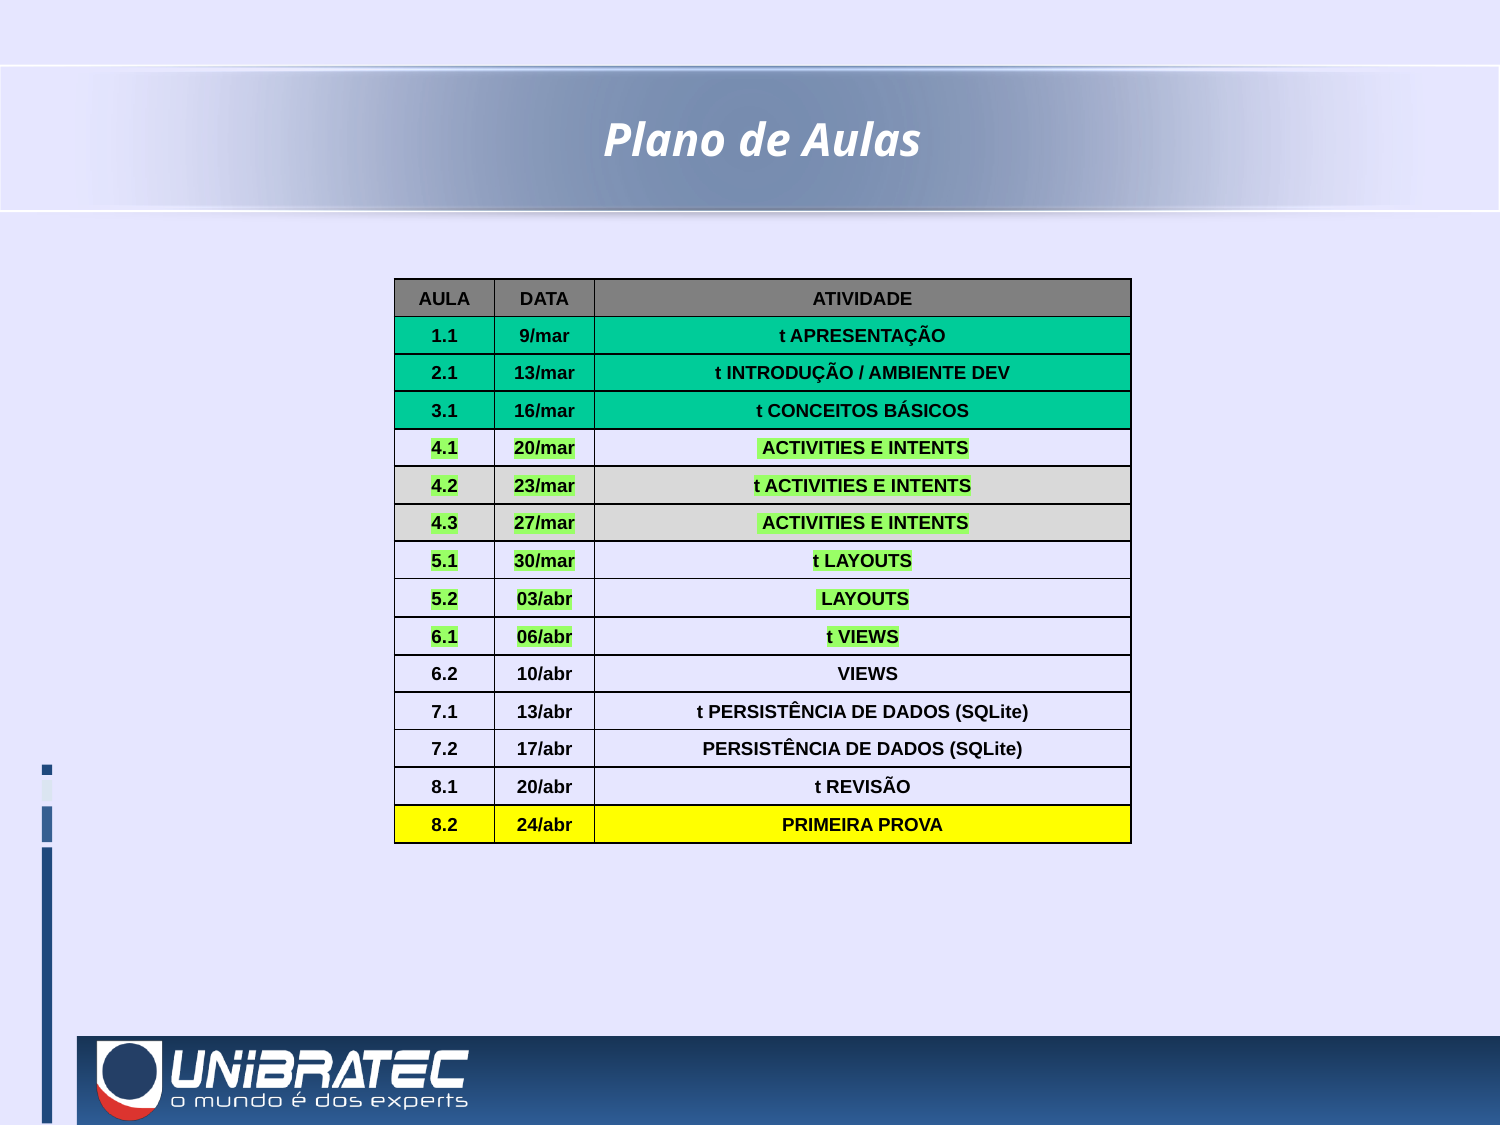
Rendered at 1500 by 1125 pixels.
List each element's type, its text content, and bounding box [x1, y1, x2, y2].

table_cell t CONCEITOS BÁSICOS [595, 392, 1130, 428]
table_cell 7.2 [395, 730, 494, 766]
table_cell 5.1 [395, 542, 494, 578]
table_cell 10/abr [495, 656, 594, 691]
picture [96, 1040, 469, 1121]
table_cell 4.3 [395, 505, 494, 540]
table_cell 23/mar [495, 467, 594, 503]
table_cell t PERSISTÊNCIA DE DADOS (SQLite) [595, 693, 1130, 729]
table_cell t REVISÃO [595, 768, 1130, 804]
table_cell 20/mar [495, 430, 594, 465]
table_cell 4.1 [395, 430, 494, 465]
table_cell 6.1 [395, 618, 494, 654]
table_cell PRIMEIRA PROVA [595, 806, 1130, 842]
table_cell 8.1 [395, 768, 494, 804]
table_cell 7.1 [395, 693, 494, 729]
table_cell 30/mar [495, 542, 594, 578]
table_cell t VIEWS [595, 618, 1130, 654]
table_cell ACTIVITIES E INTENTS [595, 505, 1130, 540]
table_cell 24/abr [495, 806, 594, 842]
table_cell 2.1 [395, 355, 494, 390]
table_cell 20/abr [495, 768, 594, 804]
table_cell 13/abr [495, 693, 594, 729]
table_cell VIEWS [595, 656, 1130, 691]
table_cell 17/abr [495, 730, 594, 766]
table_cell 3.1 [395, 392, 494, 428]
text_box Plano de Aulas [194, 102, 1331, 173]
table_cell t ACTIVITIES E INTENTS [595, 467, 1130, 503]
table_cell 8.2 [395, 806, 494, 842]
picture [0, 58, 1500, 227]
table_header DATA [495, 280, 594, 316]
table_cell 1.1 [395, 317, 494, 353]
table_cell 6.2 [395, 656, 494, 691]
table_cell PERSISTÊNCIA DE DADOS (SQLite) [595, 730, 1130, 766]
table_cell t INTRODUÇÃO / AMBIENTE DEV [595, 355, 1130, 390]
table_cell ACTIVITIES E INTENTS [595, 430, 1130, 465]
table_cell 9/mar [495, 317, 594, 353]
table_cell 03/abr [495, 579, 594, 616]
table_cell LAYOUTS [595, 579, 1130, 616]
table_cell t APRESENTAÇÃO [595, 317, 1130, 353]
table_cell 06/abr [495, 618, 594, 654]
table_cell 4.2 [395, 467, 494, 503]
table_header ATIVIDADE [595, 280, 1130, 316]
table_header AULA [395, 280, 494, 316]
table_cell t LAYOUTS [595, 542, 1130, 578]
table_cell 13/mar [495, 355, 594, 390]
table_cell 5.2 [395, 579, 494, 616]
table_cell 16/mar [495, 392, 594, 428]
table_cell 27/mar [495, 505, 594, 540]
